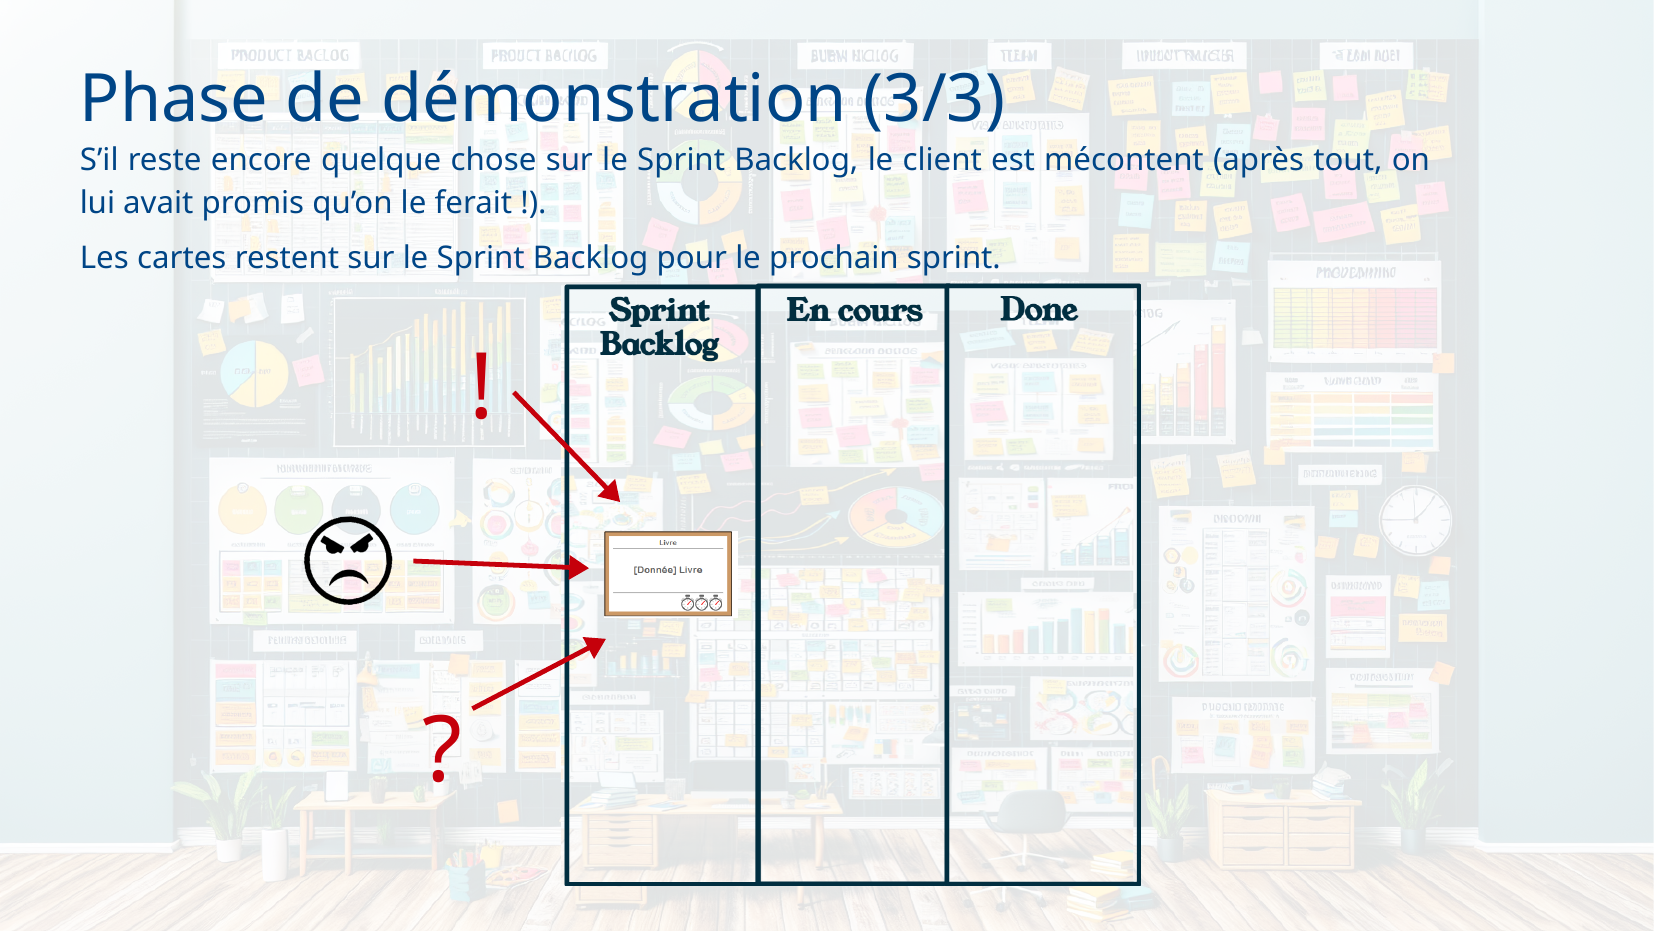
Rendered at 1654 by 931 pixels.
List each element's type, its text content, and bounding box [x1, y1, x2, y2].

text_box ? [407, 675, 526, 824]
text_box ! [454, 312, 573, 461]
text_box S’il reste encore quelque chose sur le Sprint Backlog, le client est mécontent (après tout, on lui avait promis qu’on le ferait !). Les cartes restent sur le Sprint Backlog pour le prochain sprint. [29, 129, 1447, 270]
text_box Phase de démonstration (3/3) [29, 29, 1447, 129]
picture [0, 0, 1654, 931]
